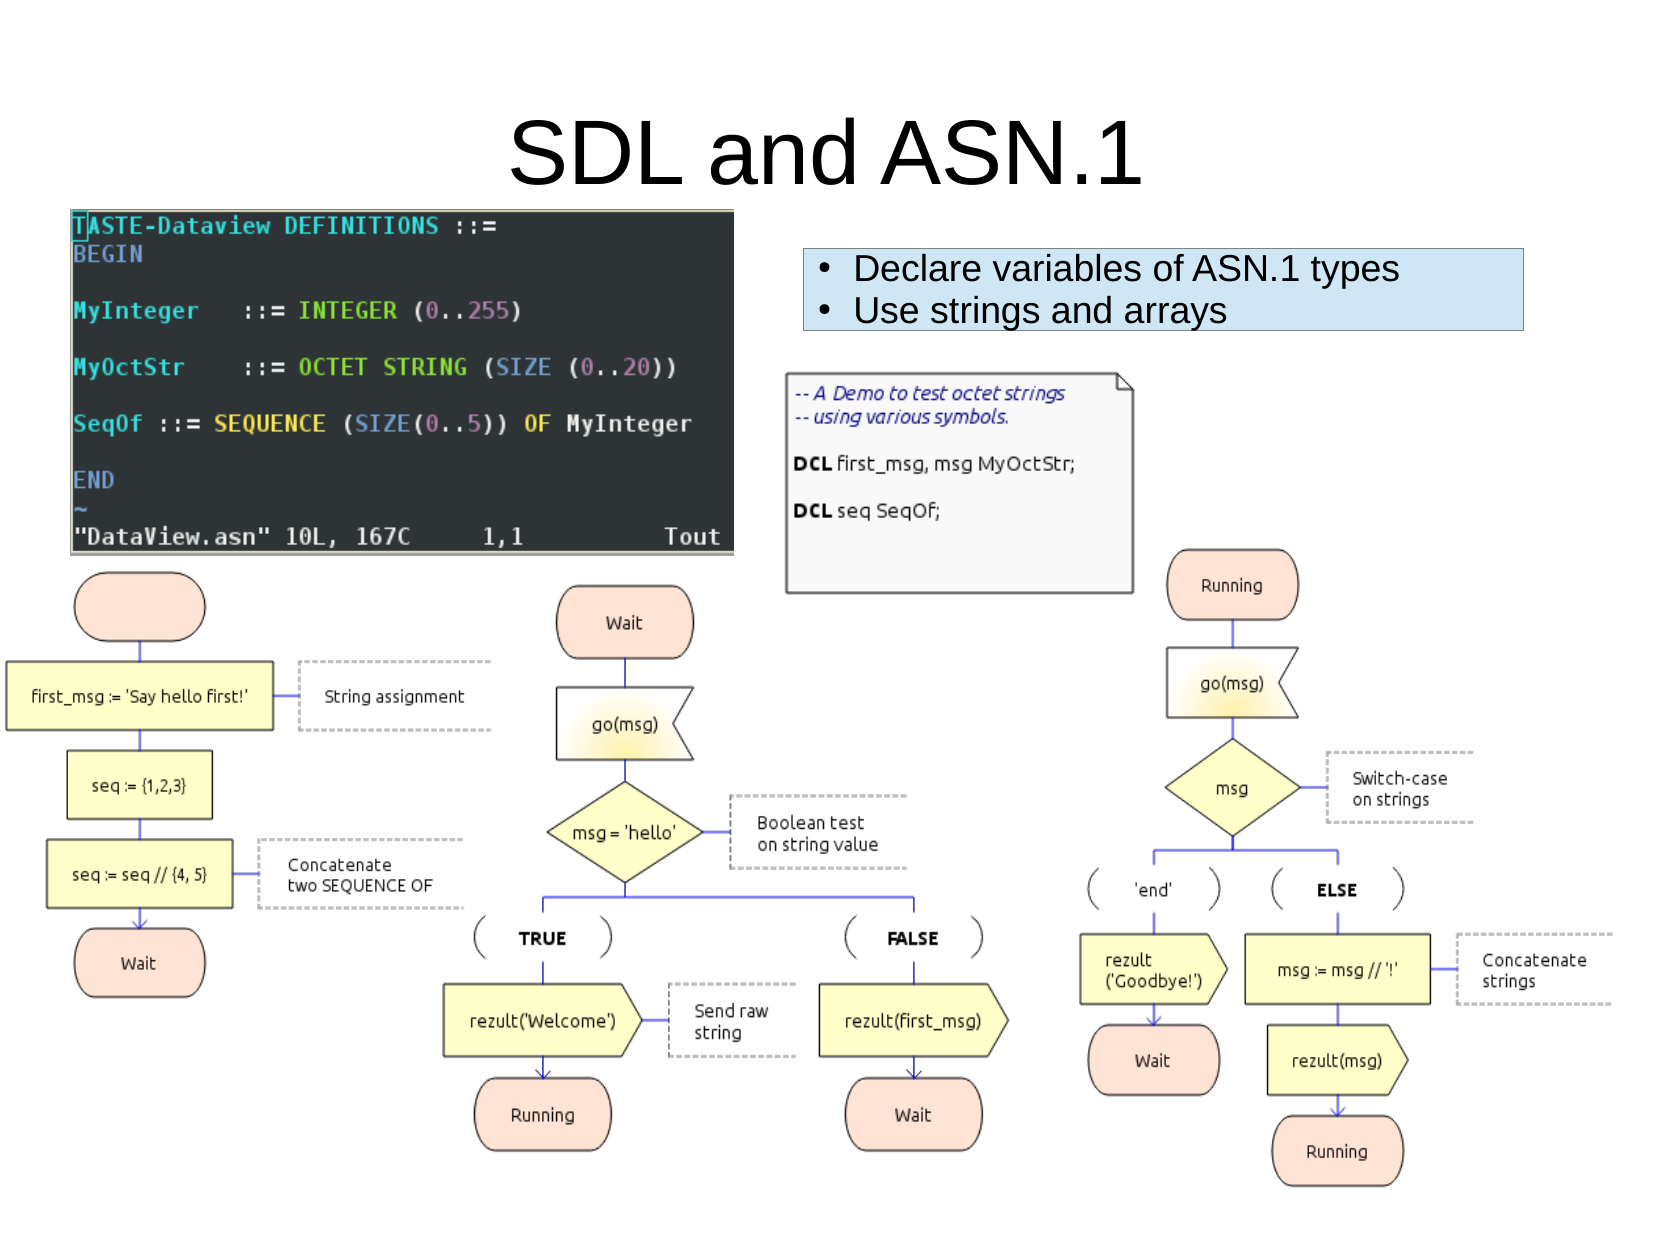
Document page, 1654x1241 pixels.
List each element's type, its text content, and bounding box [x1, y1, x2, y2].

picture [70, 209, 734, 556]
text_box Declare variables of ASN.1 types Use strings and arrays [803, 248, 1524, 331]
picture [0, 366, 1619, 1193]
title SDL and ASN.1 [82, 49, 1571, 257]
